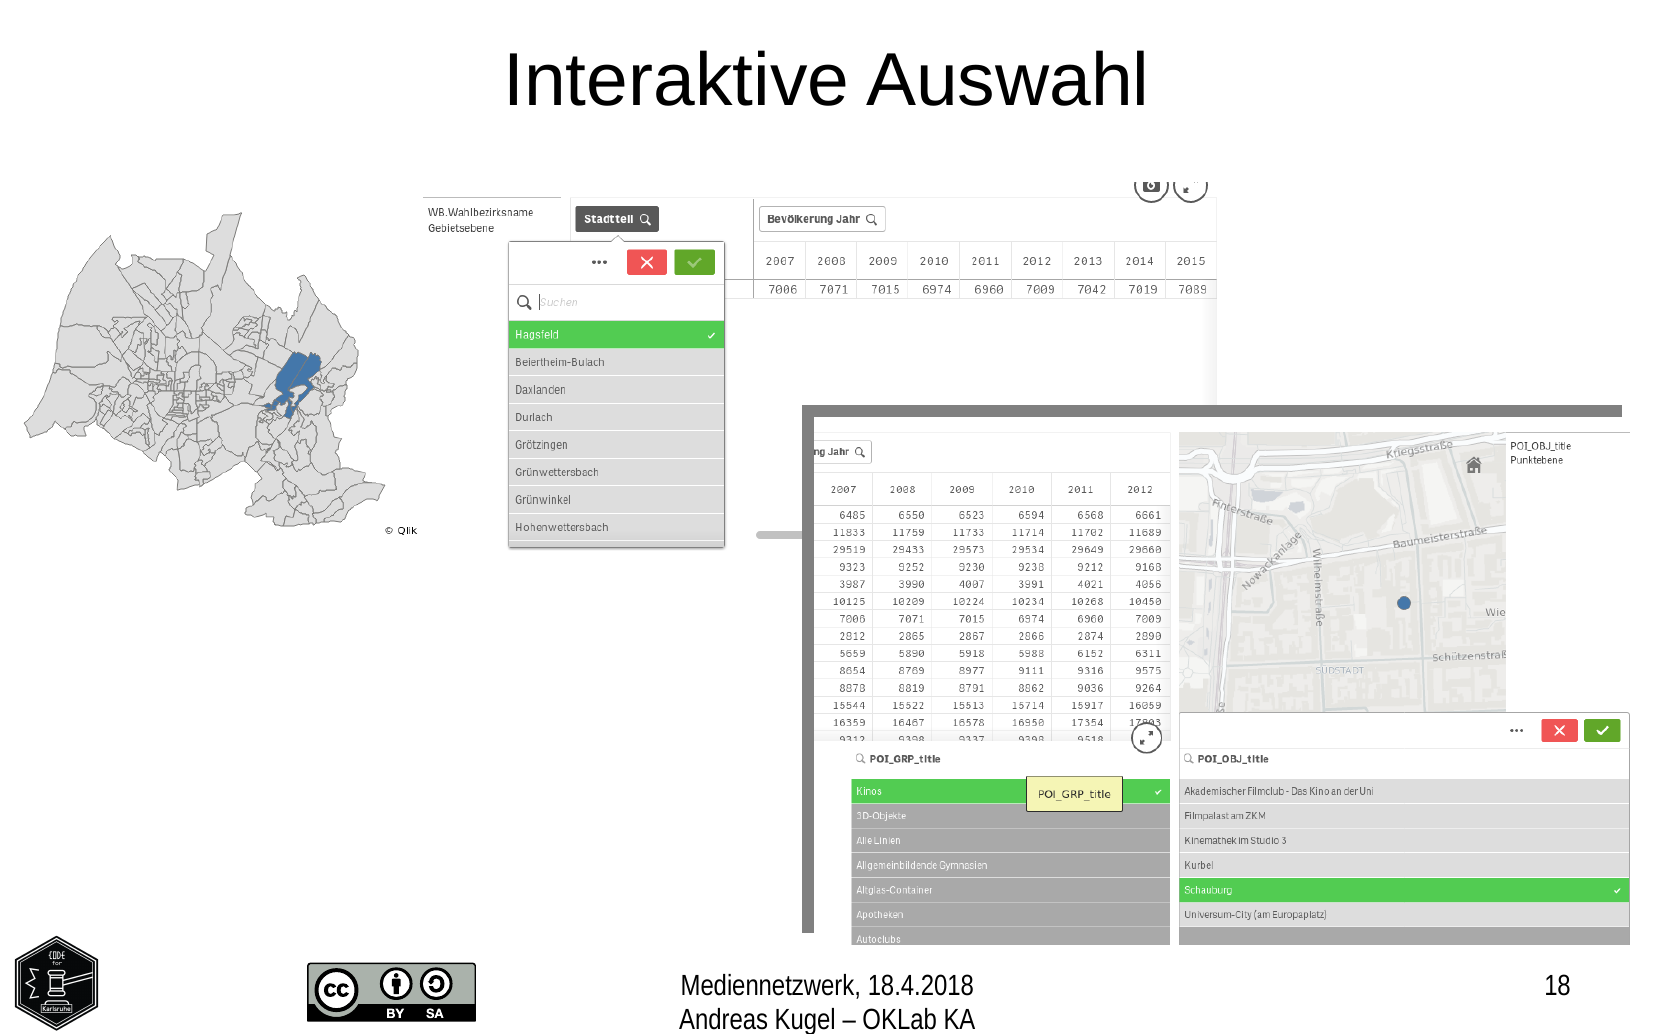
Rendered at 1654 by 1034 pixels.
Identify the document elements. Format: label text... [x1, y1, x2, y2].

picture [6, 933, 107, 1033]
picture [11, 182, 1217, 573]
picture [814, 417, 1635, 945]
title Interaktive Auswahl [82, 17, 1571, 142]
